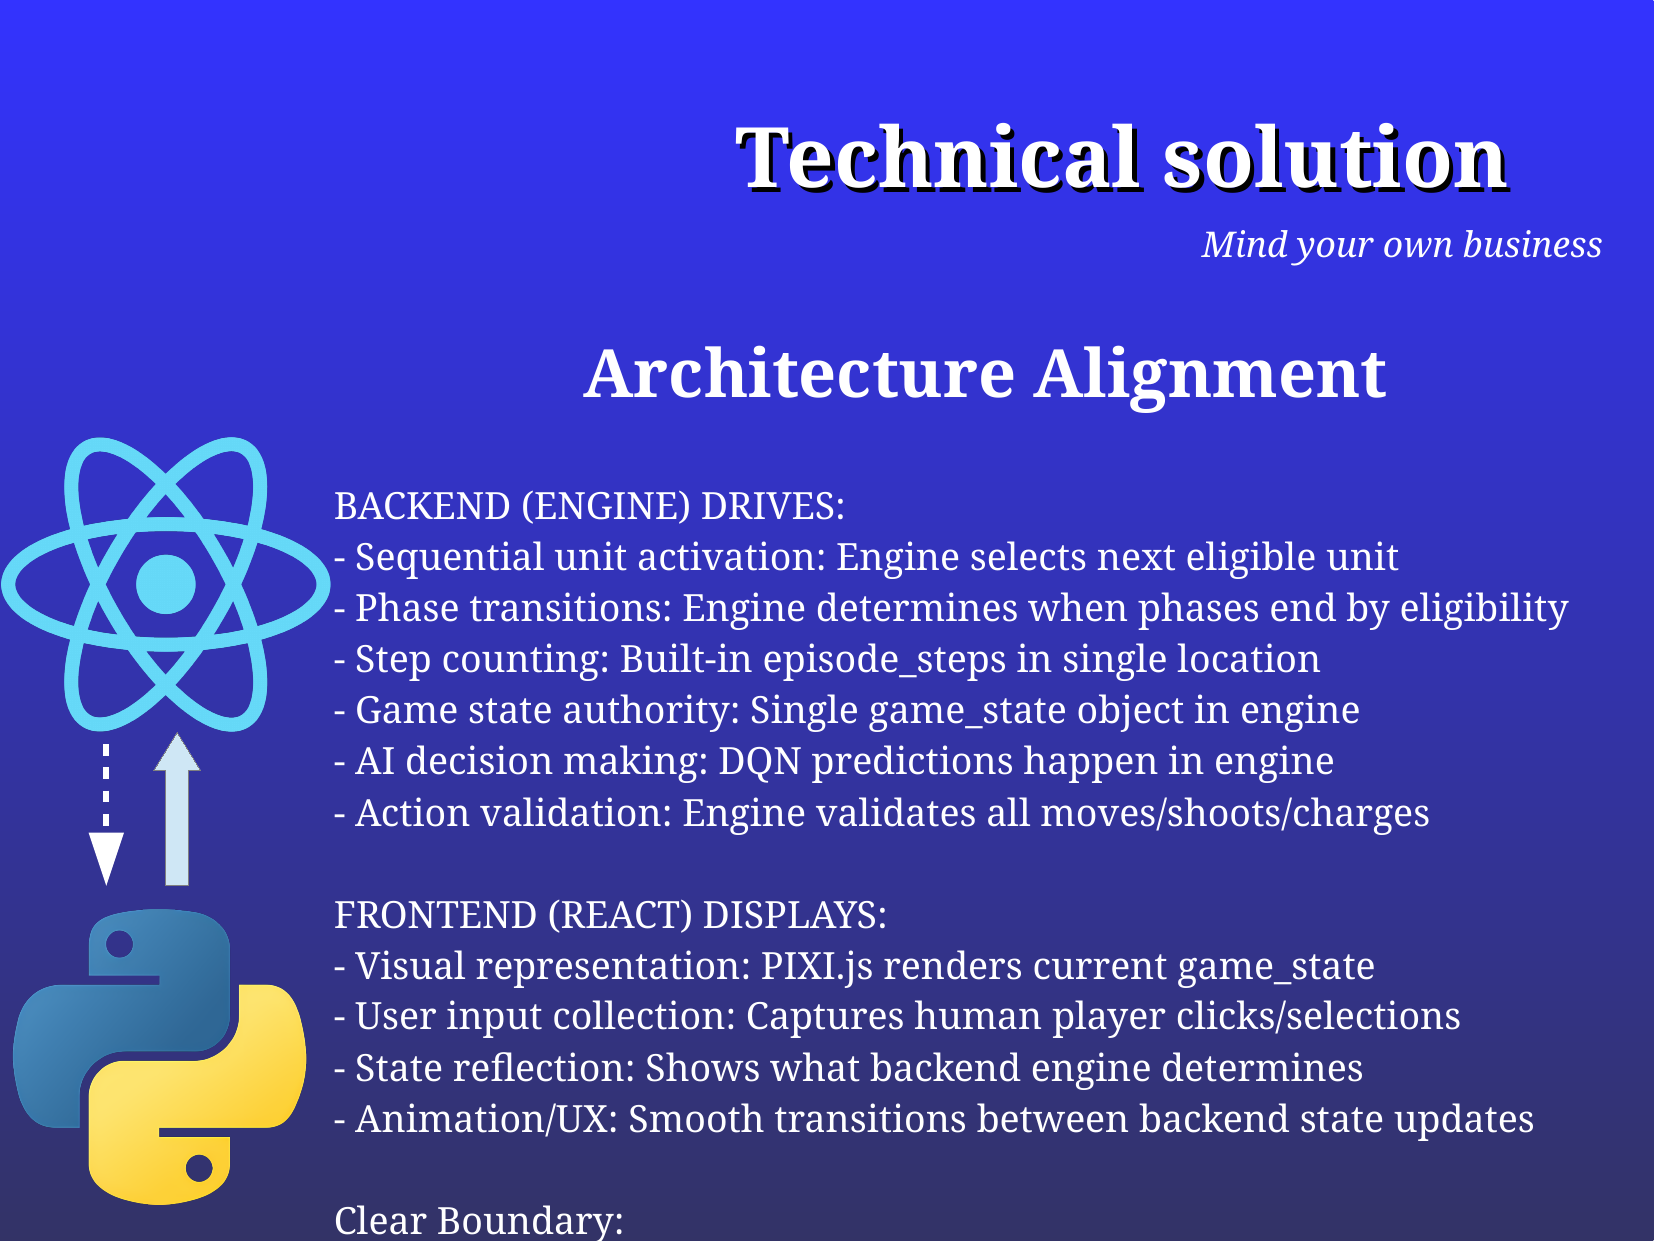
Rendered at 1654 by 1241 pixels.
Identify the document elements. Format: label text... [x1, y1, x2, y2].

text_box [153, 732, 201, 886]
text_box Technical solution [720, 91, 1654, 177]
text_box Mind your own business [696, 177, 1654, 304]
picture [1, 436, 318, 733]
picture [11, 909, 308, 1205]
text_box Architecture Alignment BACKEND (ENGINE) DRIVES: - Sequential unit activation: Engine selects next eligible unit - Phase transitions: Engine determines when phases end by eligibility - Step counting: Built-in episode_steps in single location - Game state authority: Single game_state object in engine - AI decision making: DQN predictions happen in engine - Action validation: Engine validates all moves/shoots/charges FRONTEND (REACT) DISPLAYS: - Visual representation: PIXI.js renders current game_state - User input collection: Captures human player clicks/selections - State reflection: Shows what backend engine determines - Animation/UX: Smooth transitions between backend state updates Clear Boundary: Backend Engine drives ALL game logic → Frontend displays current state only [318, 319, 1654, 1193]
